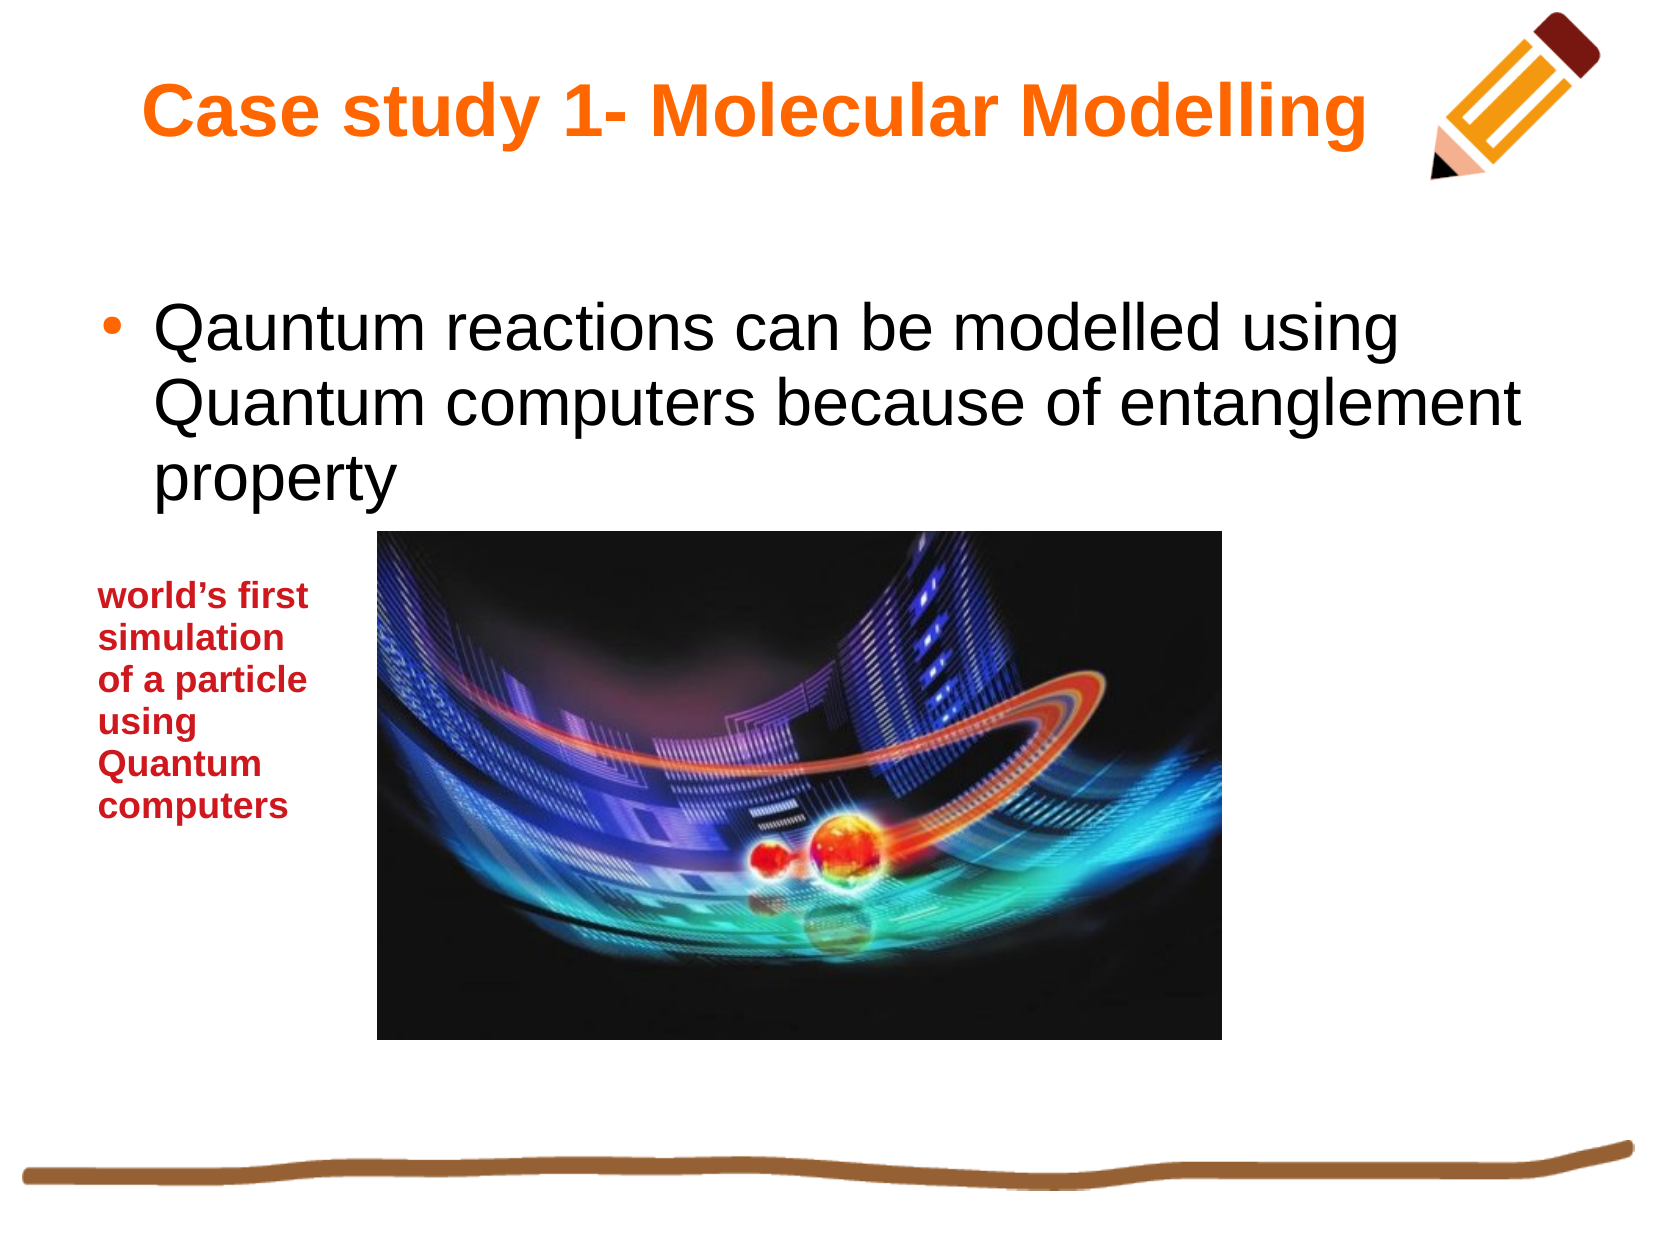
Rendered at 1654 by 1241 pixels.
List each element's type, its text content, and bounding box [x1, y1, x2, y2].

text_box world’s first simulation of a particle using Quantum computers [82, 566, 331, 834]
picture [22, 1140, 1635, 1191]
picture [377, 531, 1222, 1040]
title Case study 1- Molecular Modelling [82, 49, 1430, 172]
list Qauntum reactions can be modelled using Quantum computers because of entanglement property [82, 290, 1571, 1122]
picture [1430, 12, 1601, 181]
